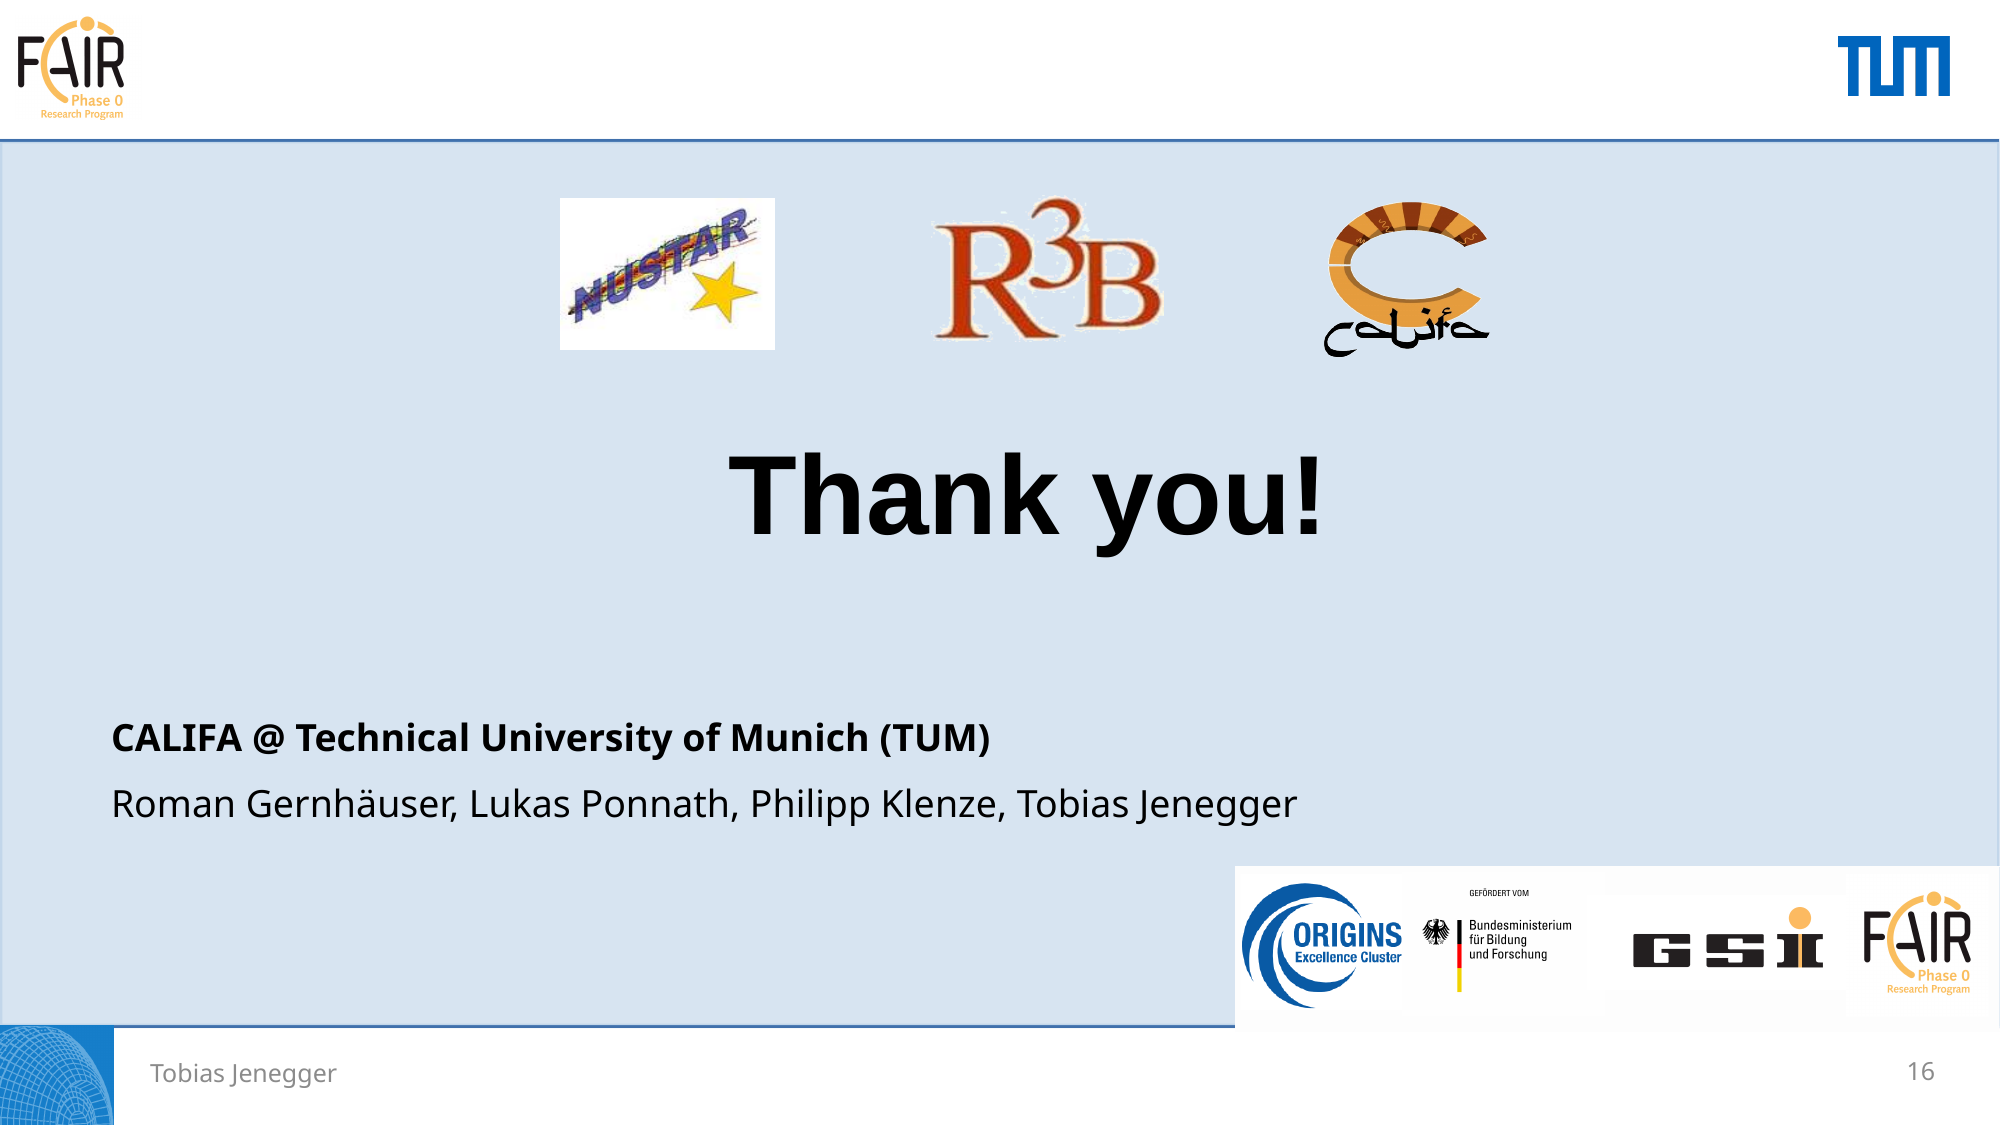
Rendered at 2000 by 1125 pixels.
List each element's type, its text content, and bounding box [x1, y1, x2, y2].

list CALIFA @ Technical University of Munich (TUM) Roman Gernhäuser, Lukas Ponnath, Philipp Klenze, Tobias Jenegger [96, 113, 1909, 990]
picture [0, 1025, 114, 1125]
picture [1240, 872, 1989, 1017]
picture [1838, 36, 1950, 96]
picture [560, 198, 775, 350]
picture [15, 15, 142, 120]
text_box Thank you! [714, 425, 1411, 860]
picture [931, 194, 1164, 343]
text_box [1235, 866, 2000, 1032]
picture [1321, 198, 1494, 362]
